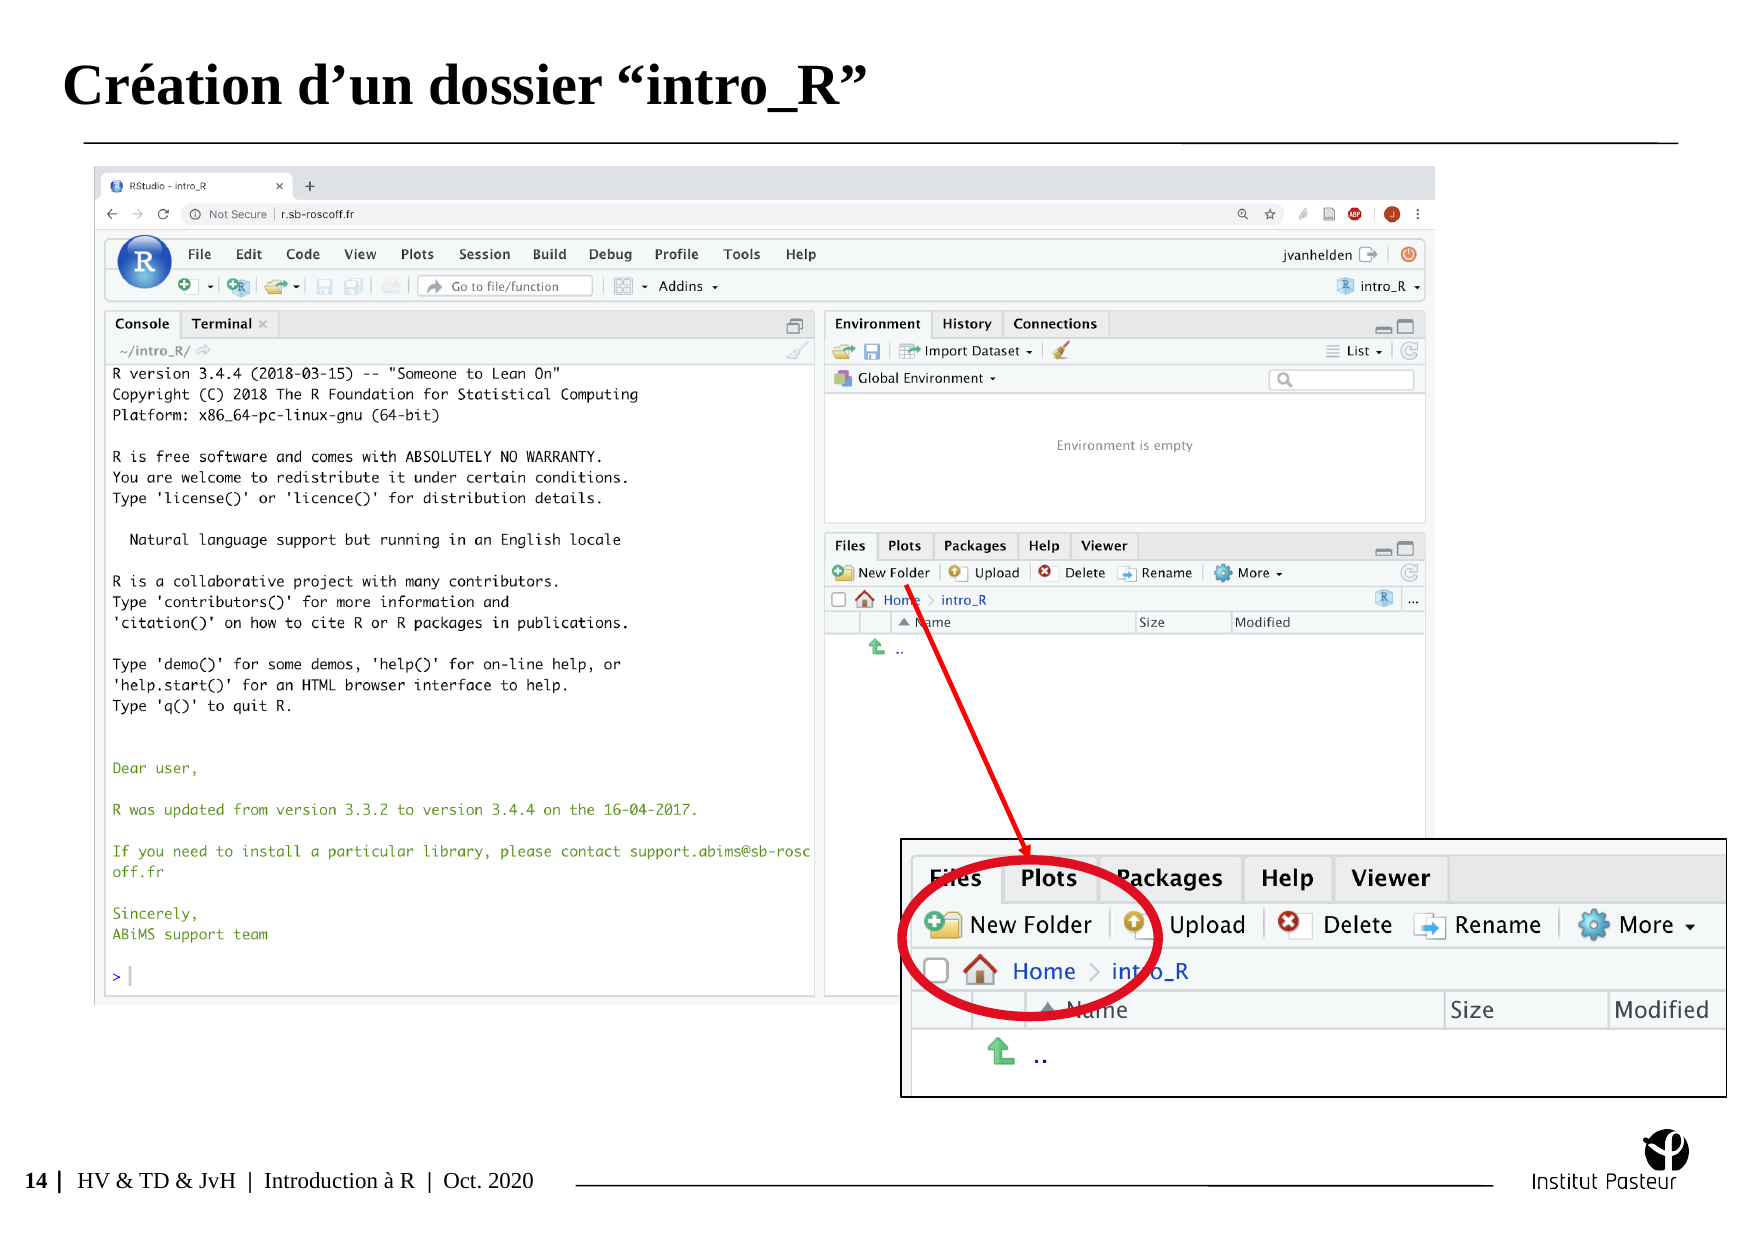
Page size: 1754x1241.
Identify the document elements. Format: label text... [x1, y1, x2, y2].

picture [1533, 1129, 1689, 1189]
picture [75, 166, 1435, 1027]
picture [902, 839, 1726, 1097]
picture [907, 865, 1153, 1011]
text_box Création d’un dossier “intro_R” [62, 2, 1692, 160]
picture [902, 839, 1022, 914]
